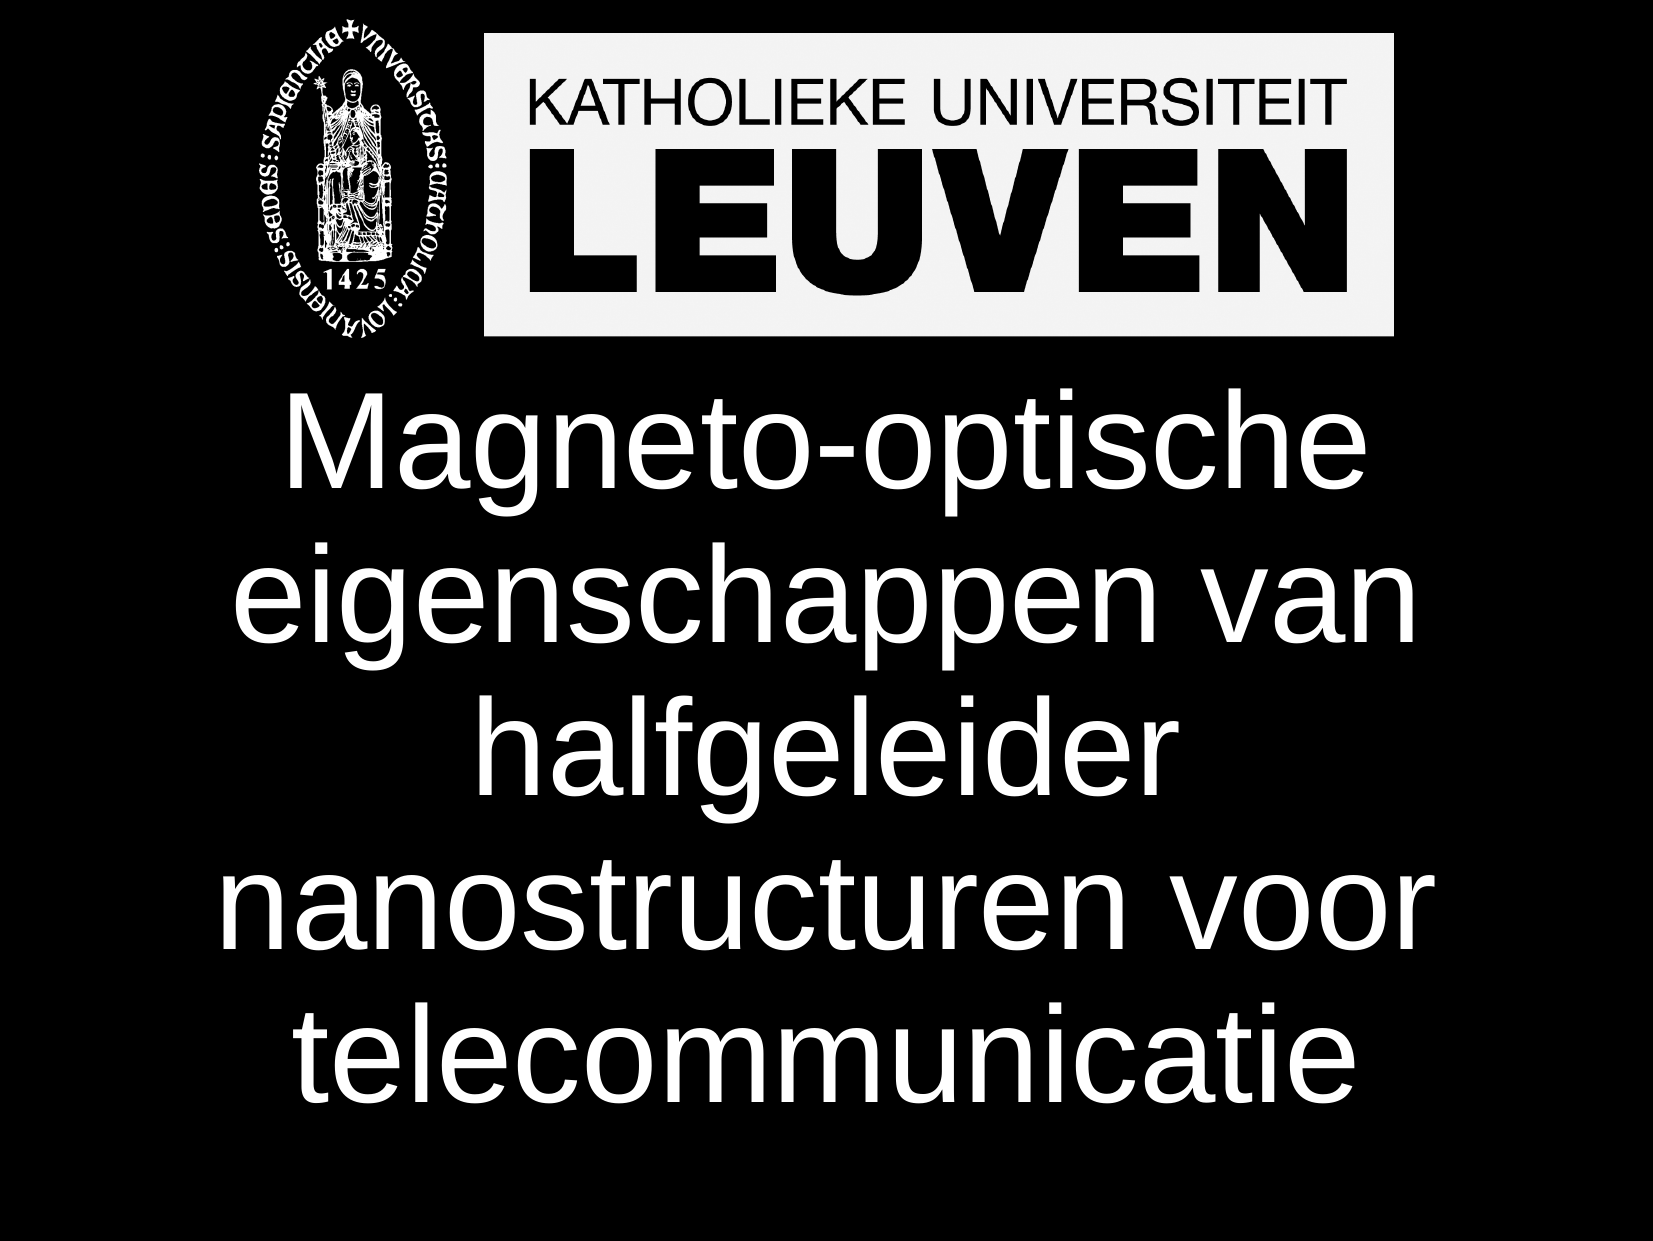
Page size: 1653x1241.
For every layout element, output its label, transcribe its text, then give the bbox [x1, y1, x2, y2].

title Magneto-optische eigenschappen van halfgeleider nanostructuren voor telecommunicatie [82, 337, 1571, 1153]
picture [484, 33, 1394, 338]
picture [259, 19, 447, 338]
